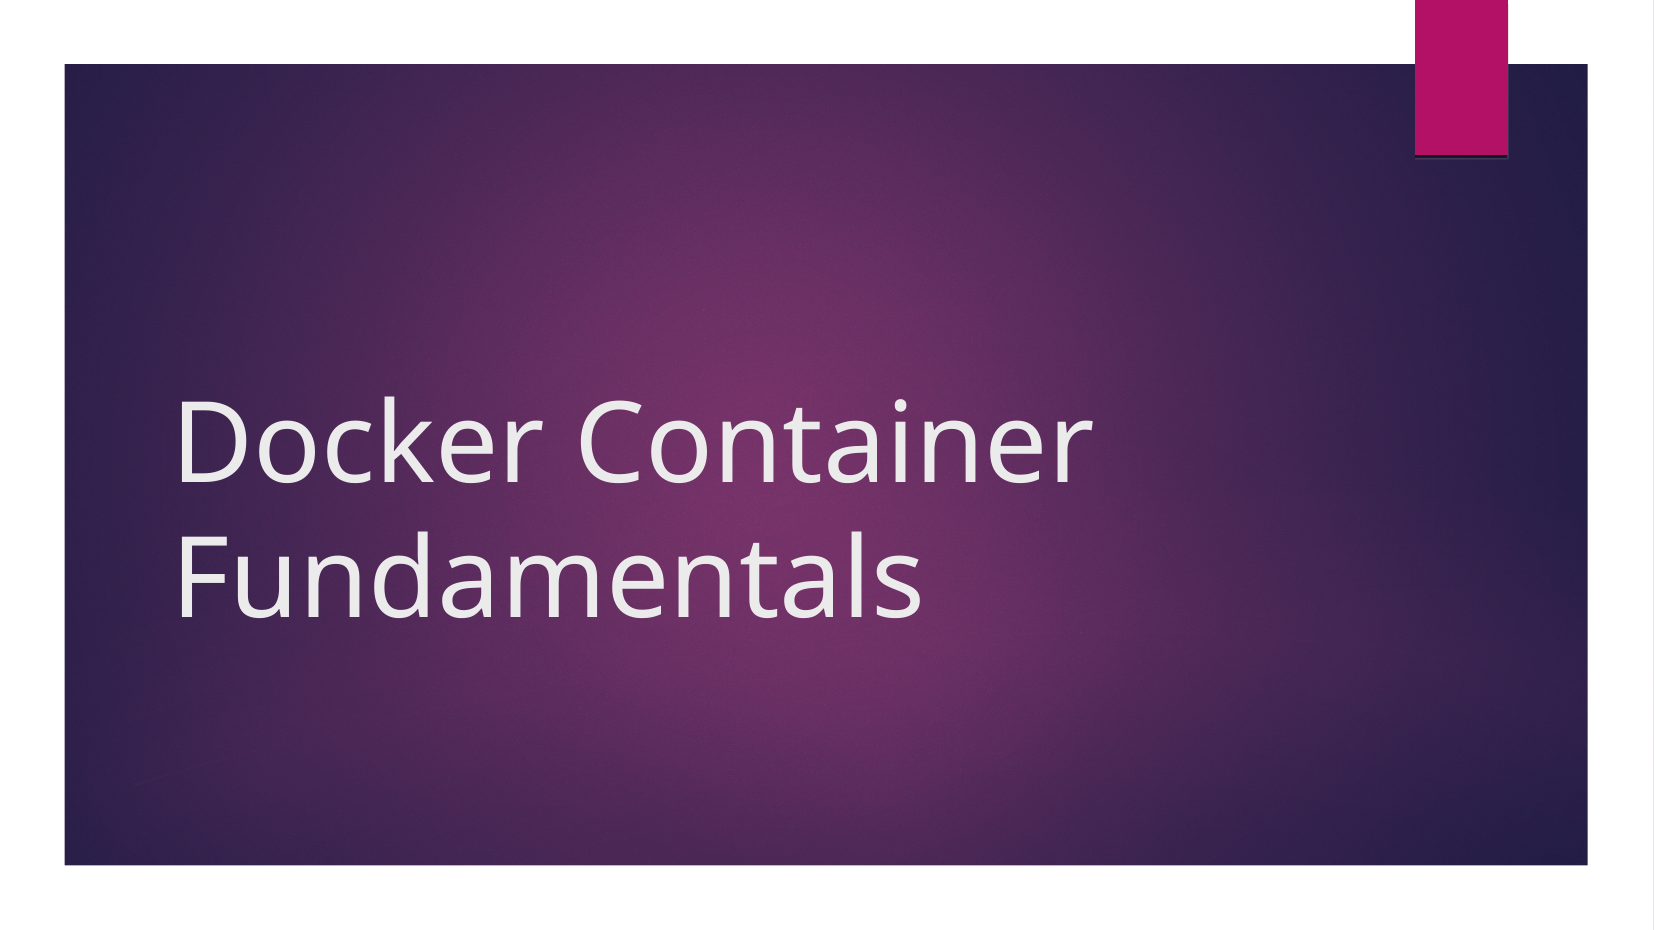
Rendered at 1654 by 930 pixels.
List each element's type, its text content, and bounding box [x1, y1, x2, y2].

picture [65, 64, 1587, 865]
title Docker Container Fundamentals [156, 284, 1354, 648]
